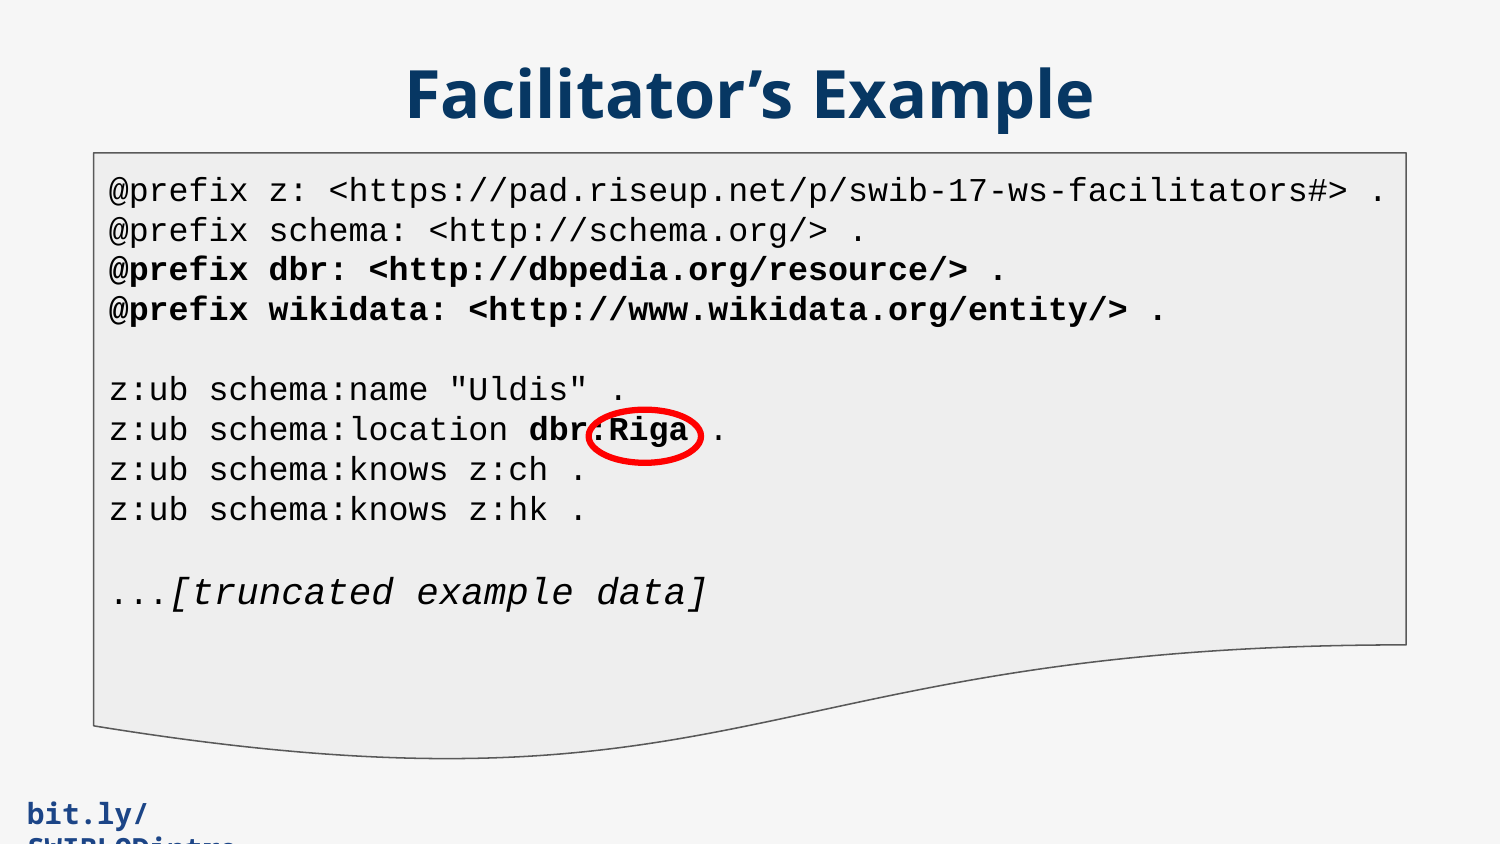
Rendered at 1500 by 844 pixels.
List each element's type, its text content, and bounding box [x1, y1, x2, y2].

text_box @prefix z: <https://pad.riseup.net/p/swib-17-ws-facilitators#> . @prefix schema: <http://schema.org/> . @prefix dbr: <http://dbpedia.org/resource/> . @prefix wikidata: <http://www.wikidata.org/entity/> . z:ub schema:name "Uldis" . z:ub schema:location dbr:Riga . z:ub schema:knows z:ch . z:ub schema:knows z:hk . ...[truncated example data] [93, 152, 1407, 759]
title Facilitator’s Example [51, 36, 1449, 141]
